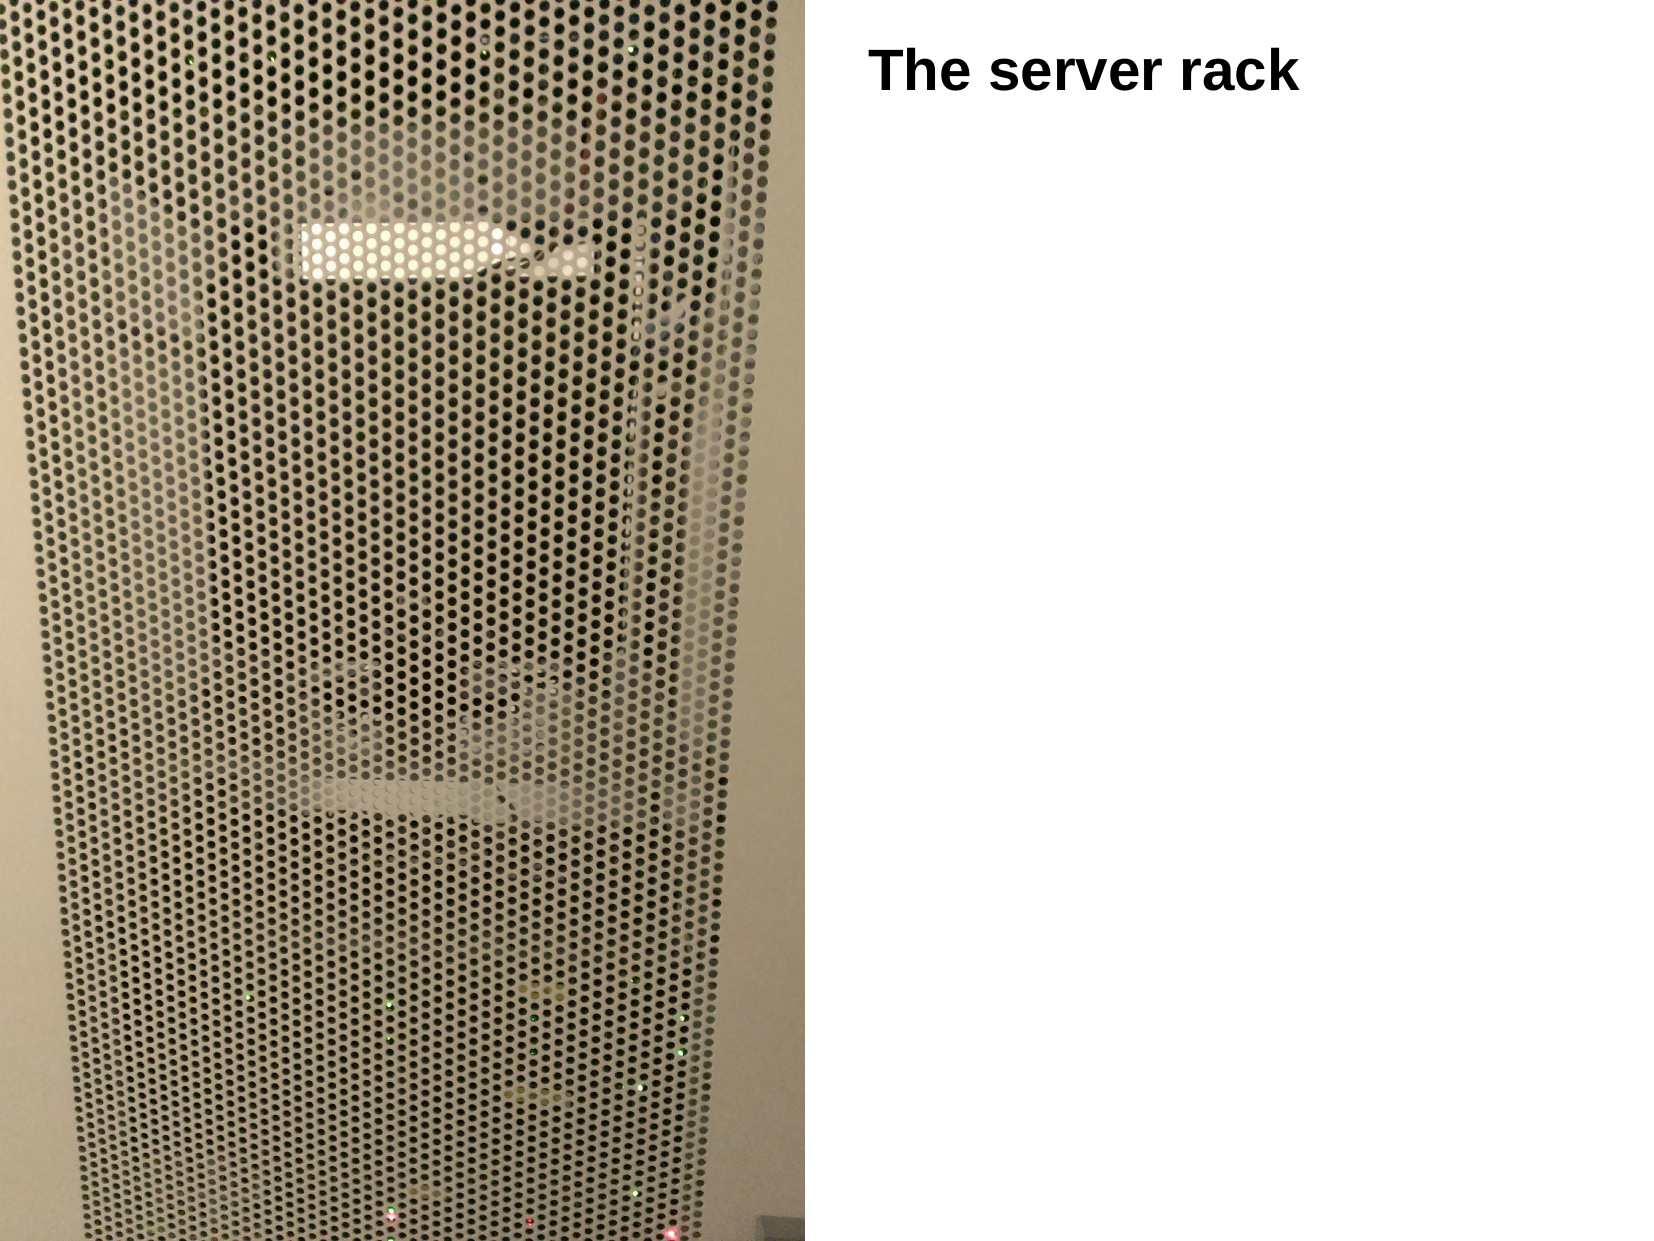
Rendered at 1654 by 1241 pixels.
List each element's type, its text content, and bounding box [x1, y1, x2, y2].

picture [0, 0, 805, 1241]
text_box The server rack [853, 30, 1634, 175]
